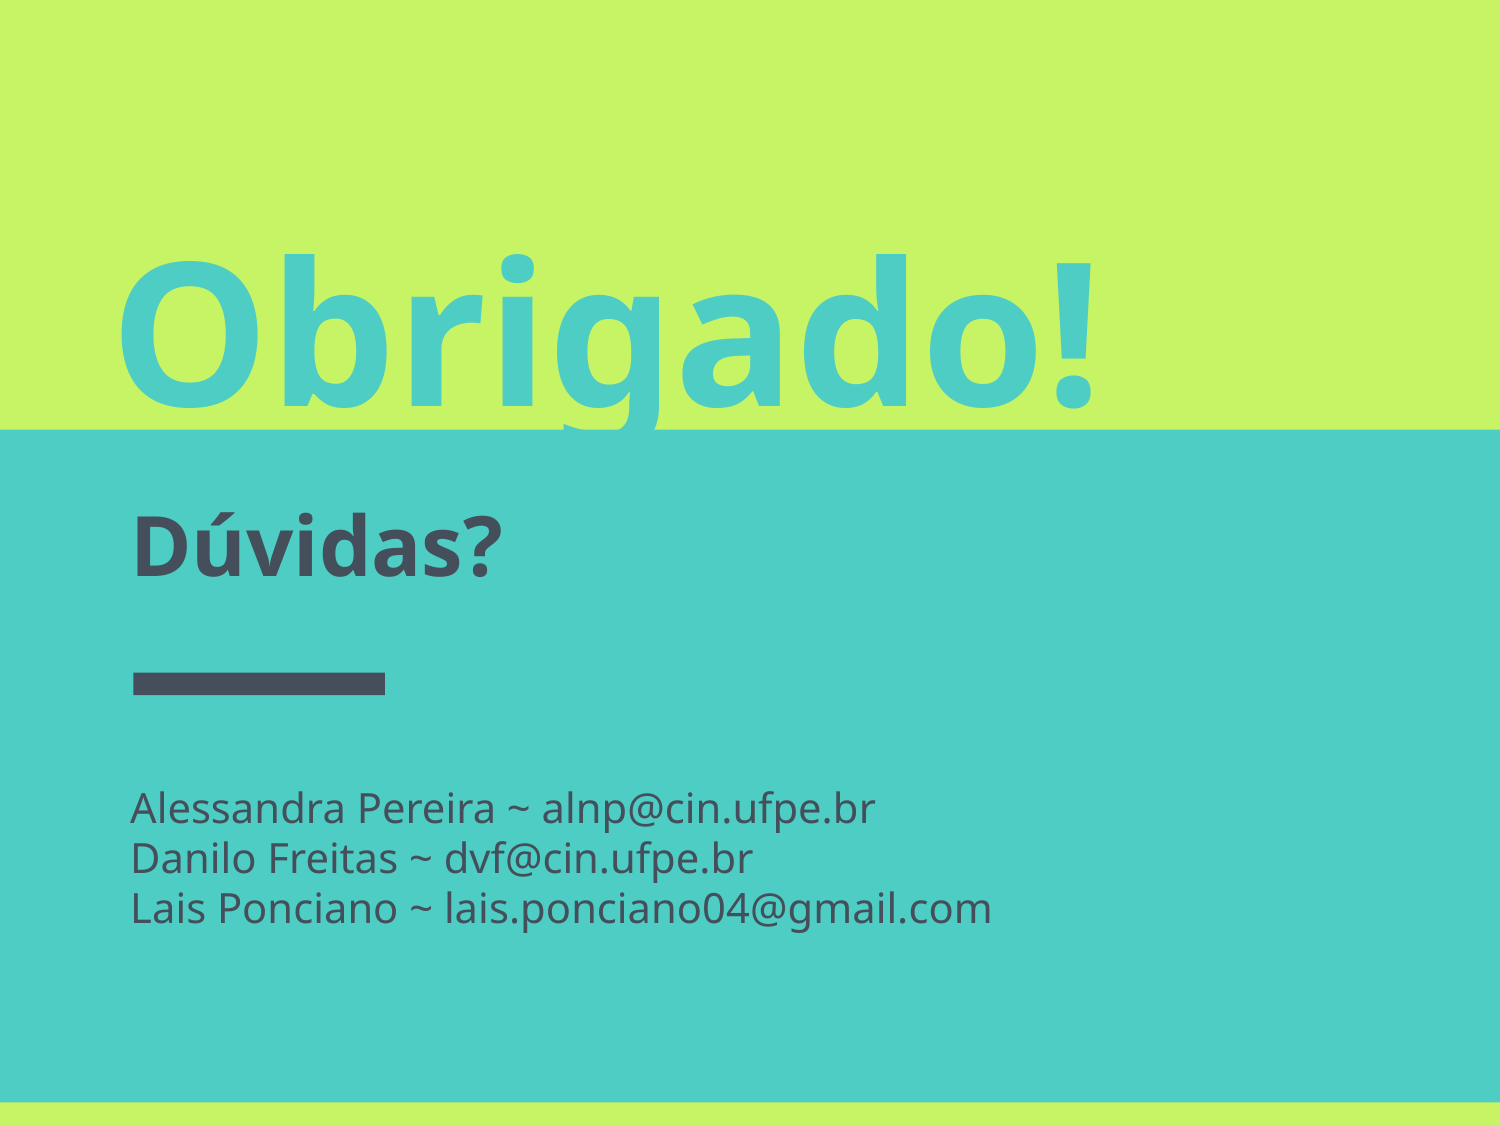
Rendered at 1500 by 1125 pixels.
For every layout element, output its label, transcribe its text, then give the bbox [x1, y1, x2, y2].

list Alessandra Pereira ~ alnp@cin.ufpe.br Danilo Freitas ~ dvf@cin.ufpe.br Lais Ponciano ~ lais.ponciano04@gmail.com [115, 766, 1209, 1078]
text_box [133, 672, 385, 696]
text_box [0, 0, 1500, 430]
title Obrigado! [95, 208, 1203, 462]
subtitle Dúvidas? [115, 478, 940, 616]
